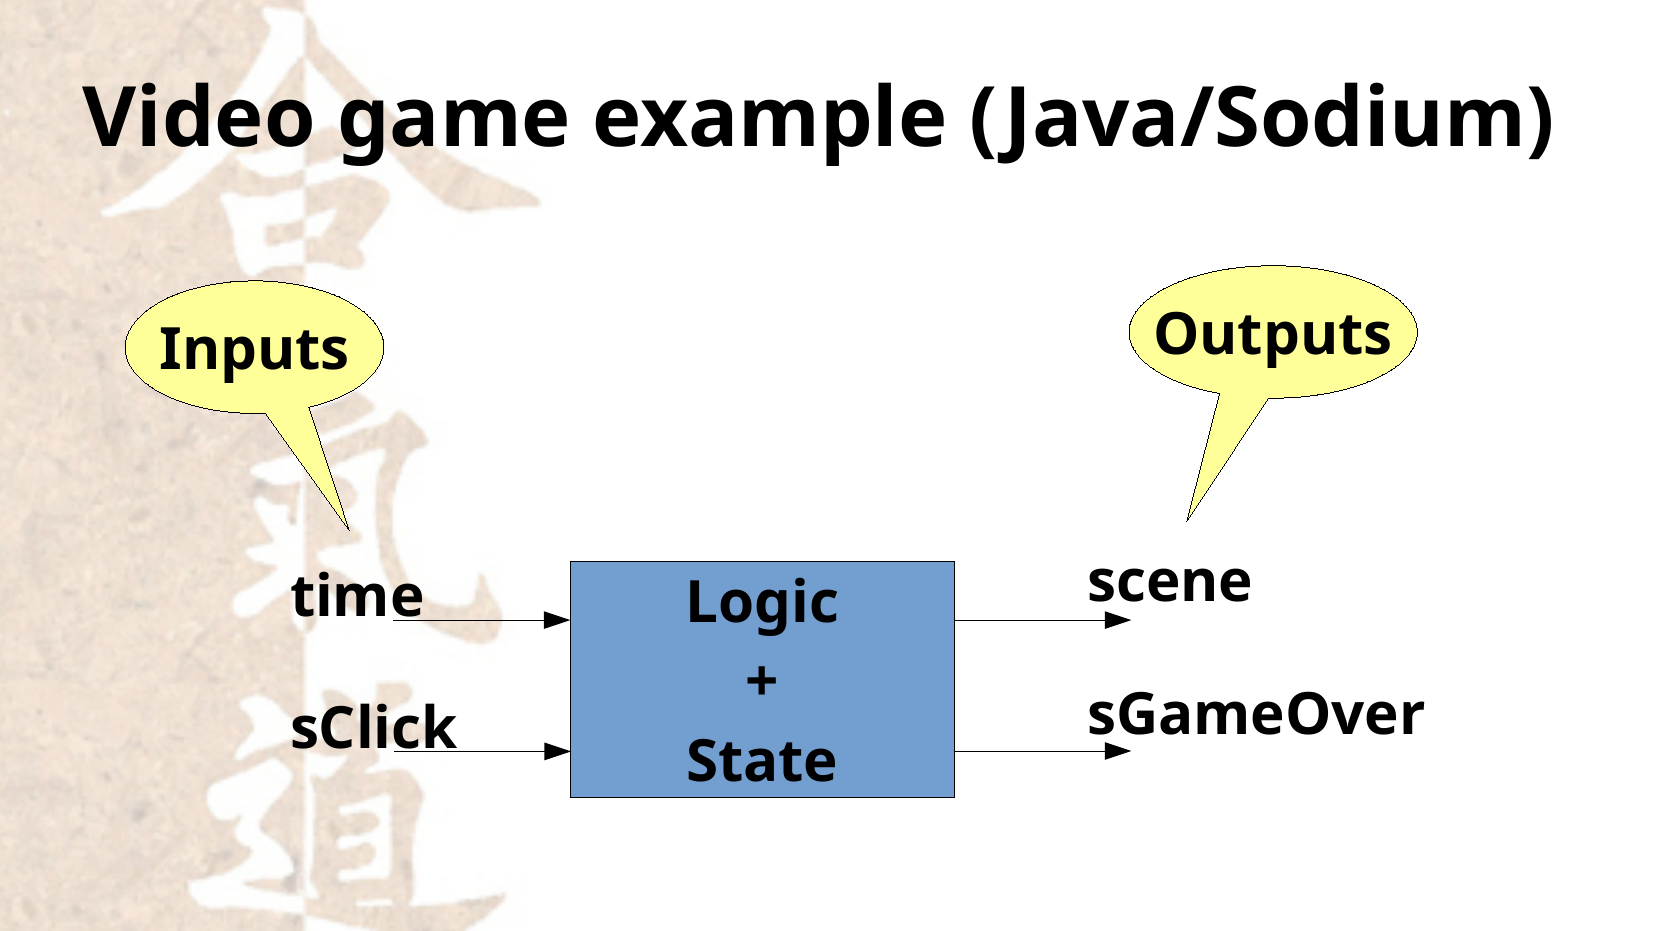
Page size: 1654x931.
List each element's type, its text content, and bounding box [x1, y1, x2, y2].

text_box time [275, 546, 496, 650]
text_box scene [1072, 531, 1325, 605]
text_box Inputs [125, 280, 384, 531]
text_box sClick [275, 679, 496, 783]
picture [0, 0, 1654, 931]
text_box sGameOver [1072, 664, 1388, 739]
title Video game example (Java/Sodium) [82, 37, 1571, 193]
text_box Logic + State [570, 561, 955, 798]
text_box Outputs [1129, 265, 1418, 522]
